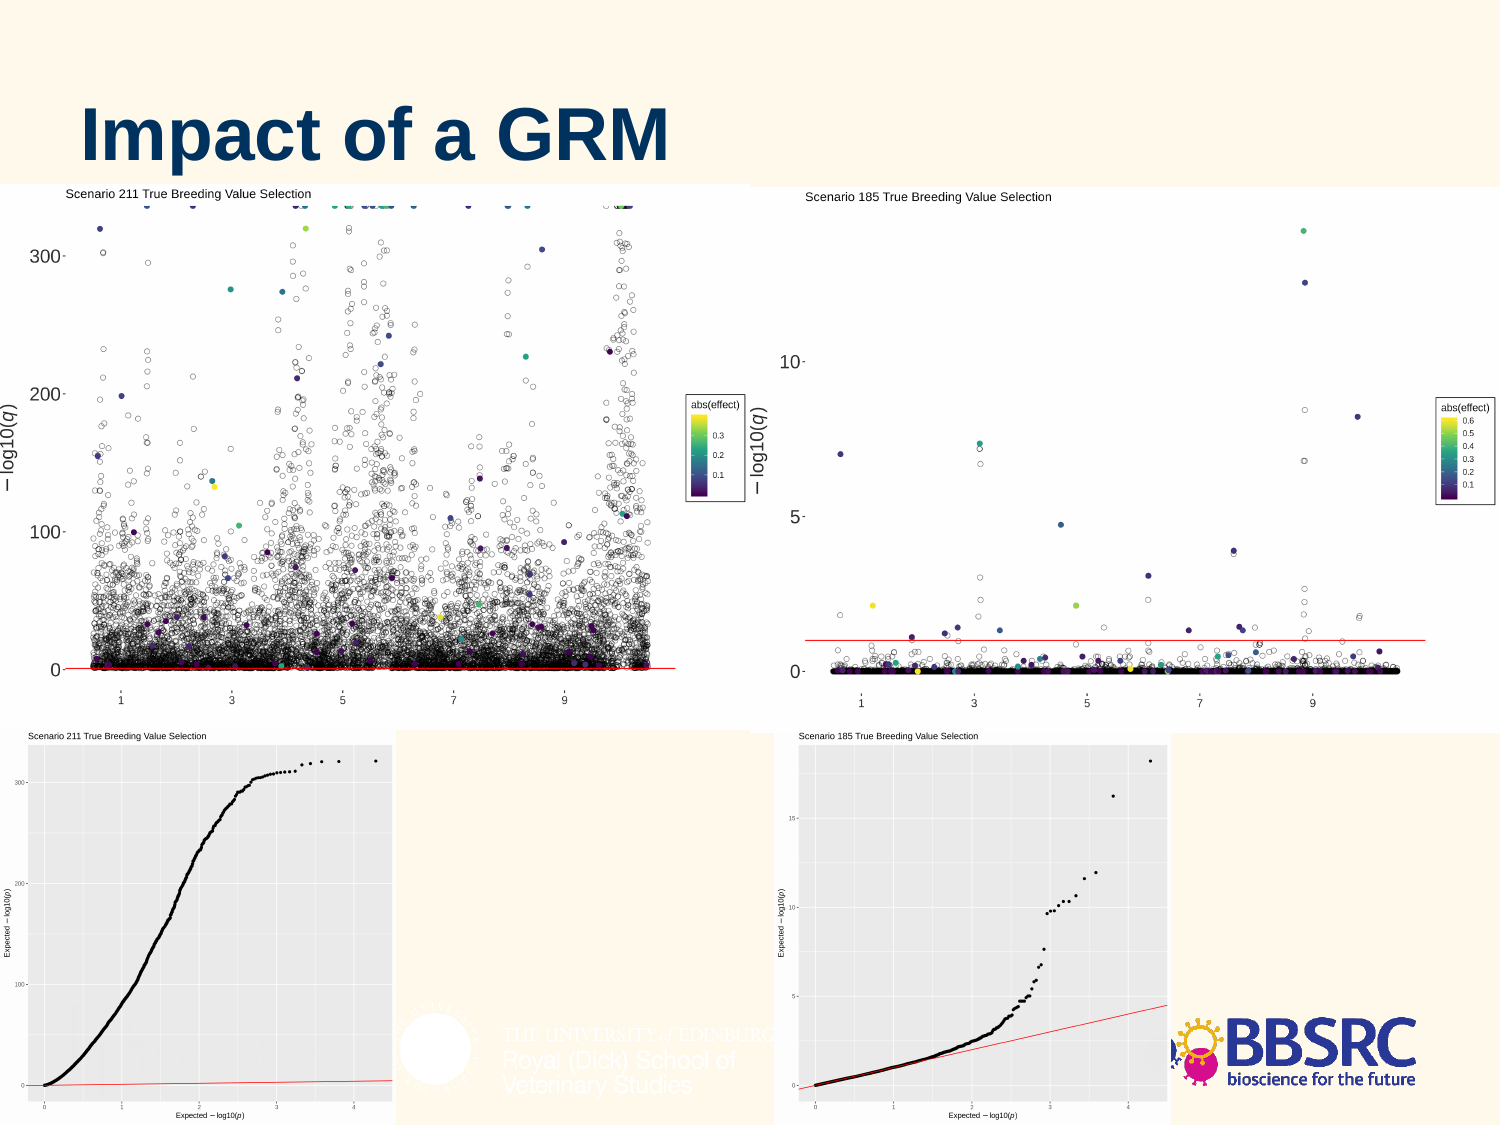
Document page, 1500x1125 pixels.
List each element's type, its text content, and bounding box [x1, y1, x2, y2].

title Impact of a GRM [64, 78, 1426, 185]
picture [0, 184, 1500, 1125]
